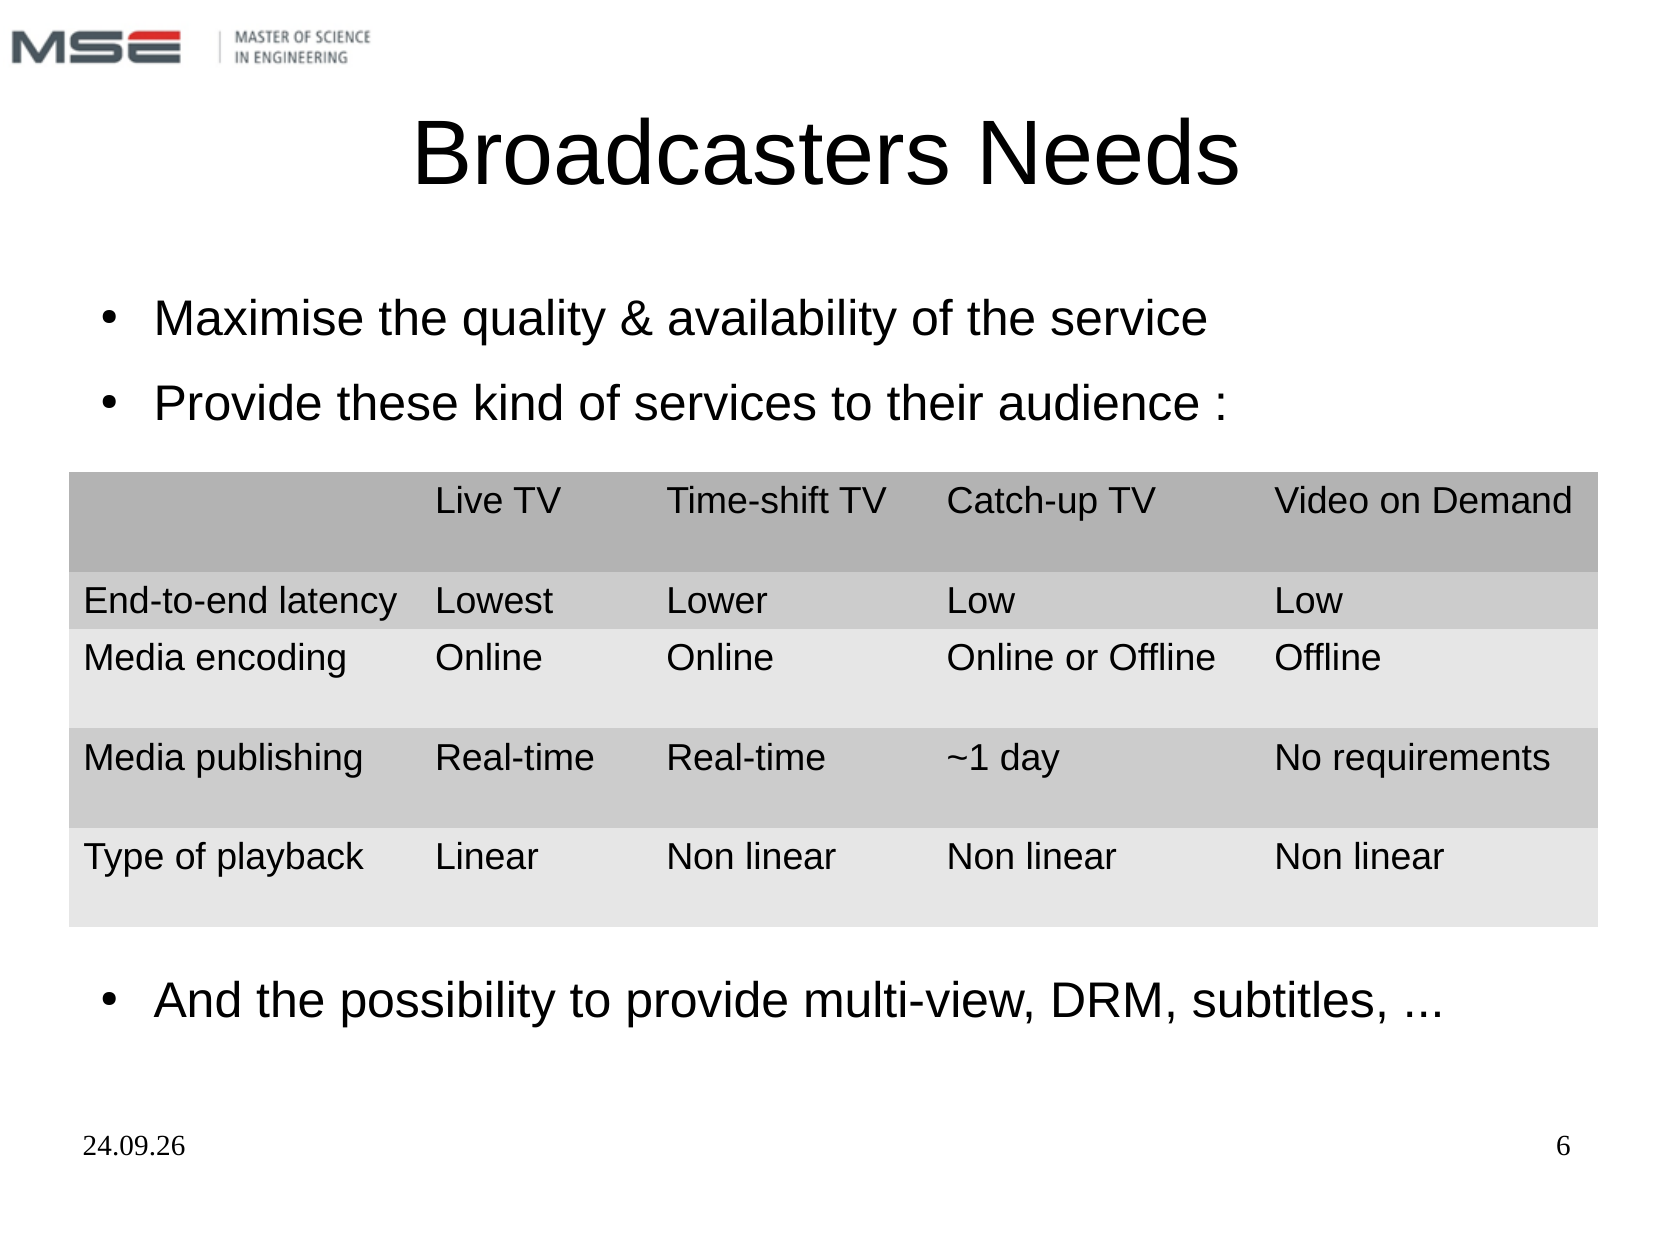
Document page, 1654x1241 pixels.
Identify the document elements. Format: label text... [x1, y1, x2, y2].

table_cell Media encoding [69, 629, 420, 728]
picture [3, 0, 402, 107]
table_cell ~1 day [932, 728, 1260, 828]
table_cell Real-time [652, 728, 932, 828]
table_header Catch-up TV [932, 472, 1260, 572]
table_header [69, 472, 420, 572]
list Maximise the quality & availability of the service Provide these kind of services to their audience : And the possibility to provide multi-view, DRM, subtitles, ... [82, 290, 1538, 472]
table_header Time-shift TV [652, 472, 932, 572]
table_cell Lowest [420, 572, 652, 629]
table_header Live TV [420, 472, 652, 572]
table_cell Non linear [652, 828, 932, 927]
table_cell Offline [1260, 629, 1598, 728]
table_header Video on Demand [1260, 472, 1598, 572]
table_cell Linear [420, 828, 652, 927]
table_cell Real-time [420, 728, 652, 828]
table_cell Low [932, 572, 1260, 629]
table_cell Media publishing [69, 728, 420, 828]
table_cell No requirements [1260, 728, 1598, 828]
table_cell Online or Offline [932, 629, 1260, 728]
table_cell Low [1260, 572, 1598, 629]
table_cell Lower [652, 572, 932, 629]
table_cell Online [652, 629, 932, 728]
table_cell Online [420, 629, 652, 728]
table_cell Type of playback [69, 828, 420, 927]
table_cell End-to-end latency [69, 572, 420, 629]
table_cell Non linear [1260, 828, 1598, 927]
table_cell Non linear [932, 828, 1260, 927]
title Broadcasters Needs [82, 49, 1571, 257]
list Maximise the quality & availability of the service Provide these kind of services to their audience : And the possibility to provide multi-view, DRM, subtitles, ... [82, 927, 1538, 1087]
